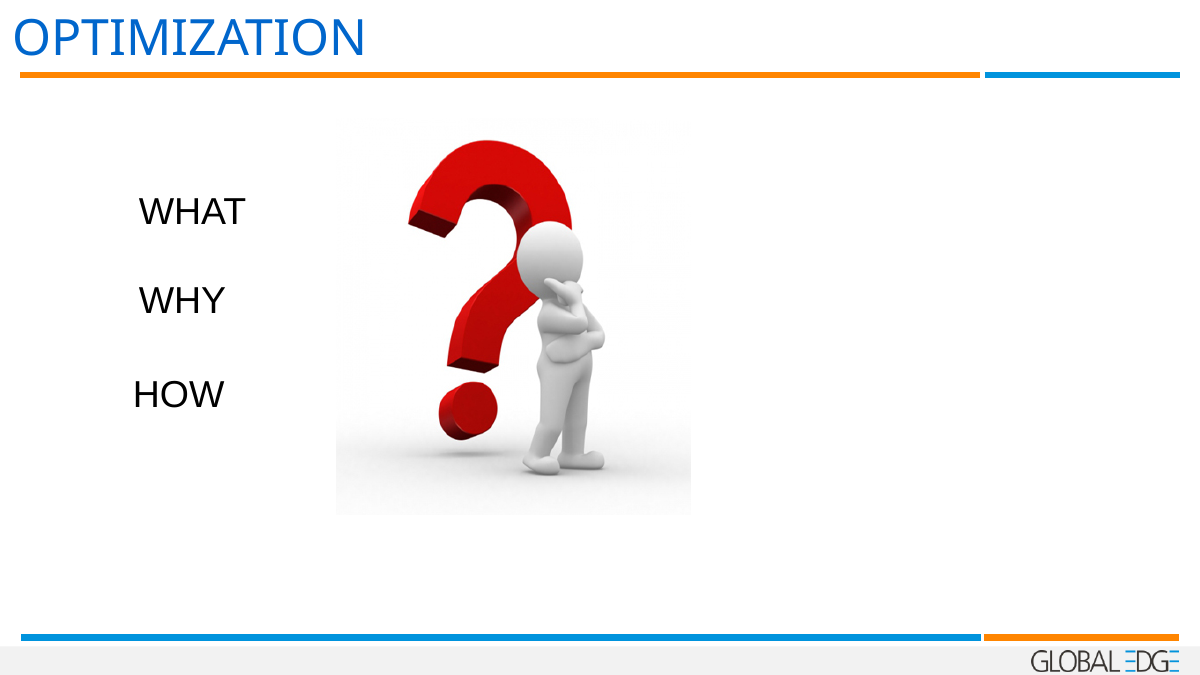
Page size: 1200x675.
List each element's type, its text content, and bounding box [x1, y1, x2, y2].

title OPTIMIZATION [12, 6, 1088, 66]
text_box WHAT [124, 183, 432, 278]
picture [1031, 650, 1179, 672]
text_box HOW [118, 366, 337, 423]
text_box WHY [124, 271, 290, 329]
picture [336, 118, 691, 515]
